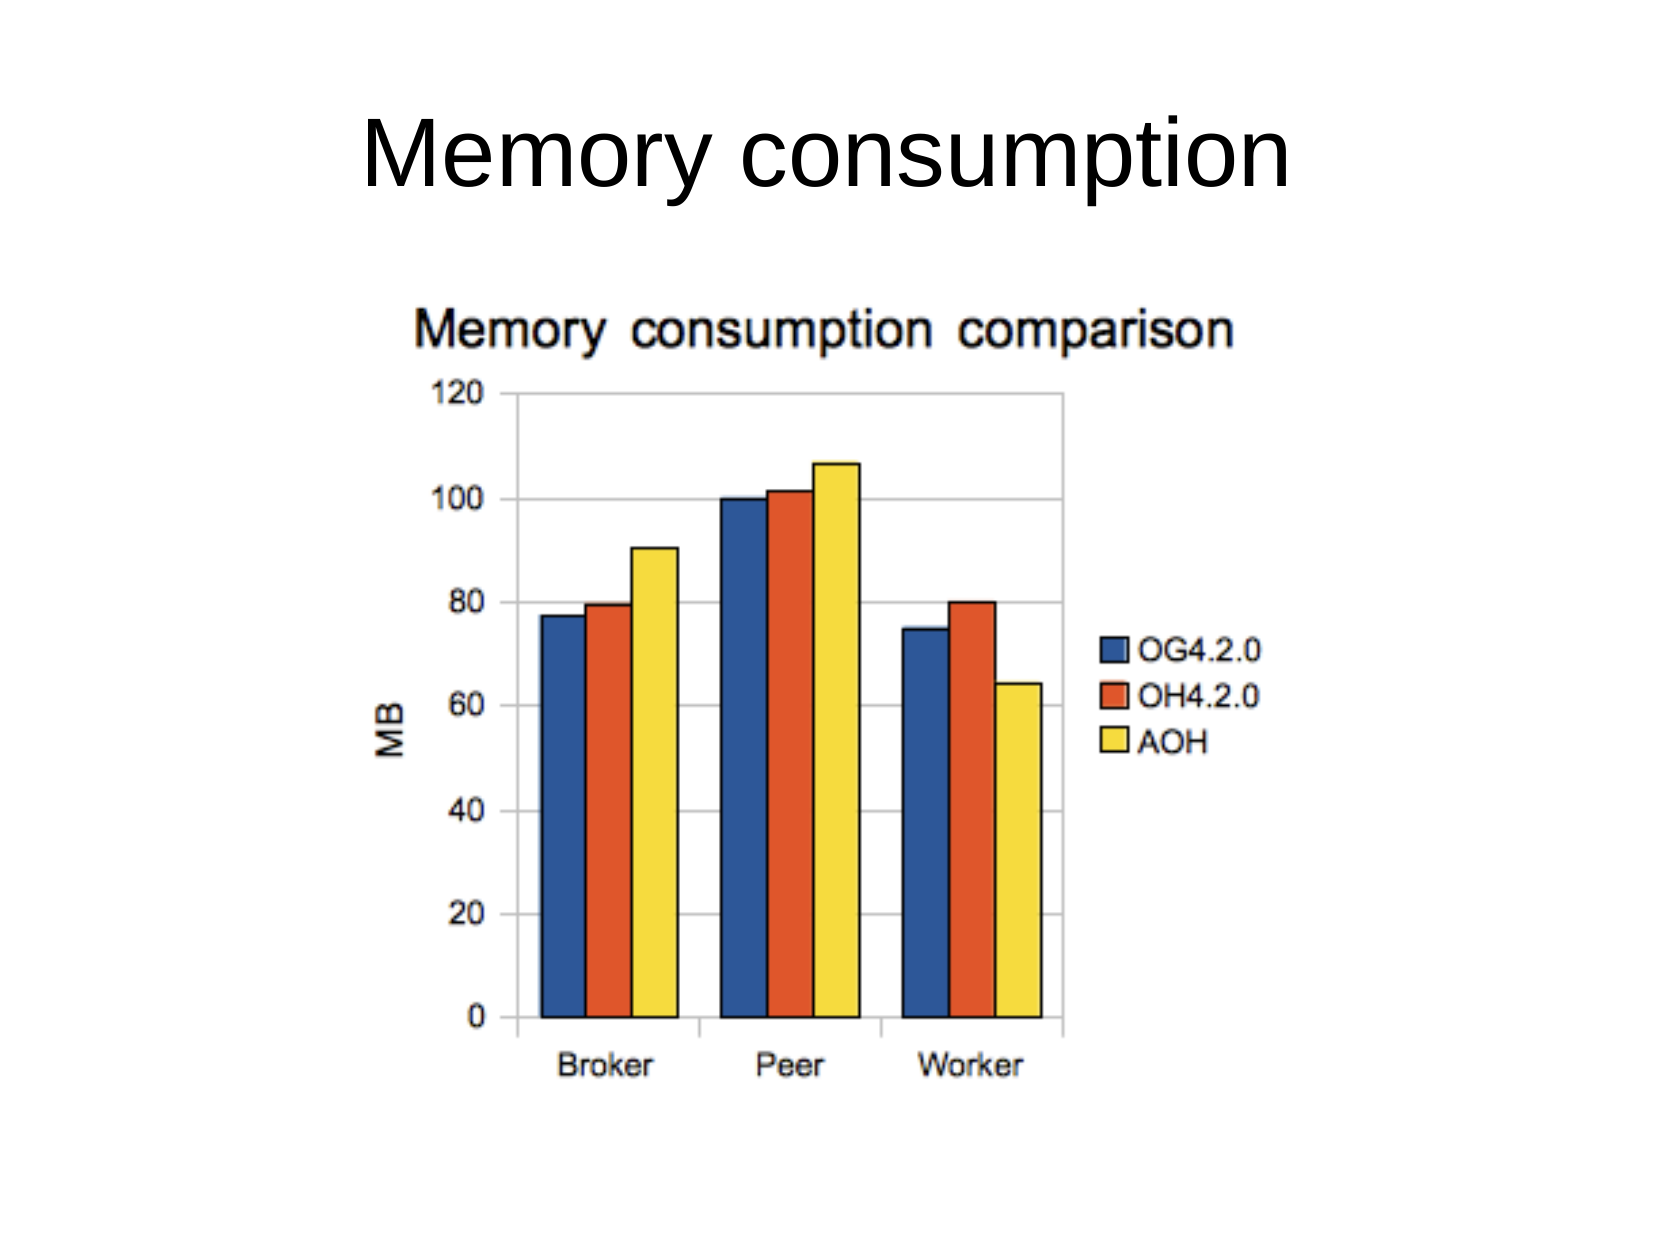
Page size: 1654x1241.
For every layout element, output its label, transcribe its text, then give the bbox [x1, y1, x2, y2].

title Memory consumption [82, 49, 1571, 257]
picture [368, 290, 1285, 1109]
